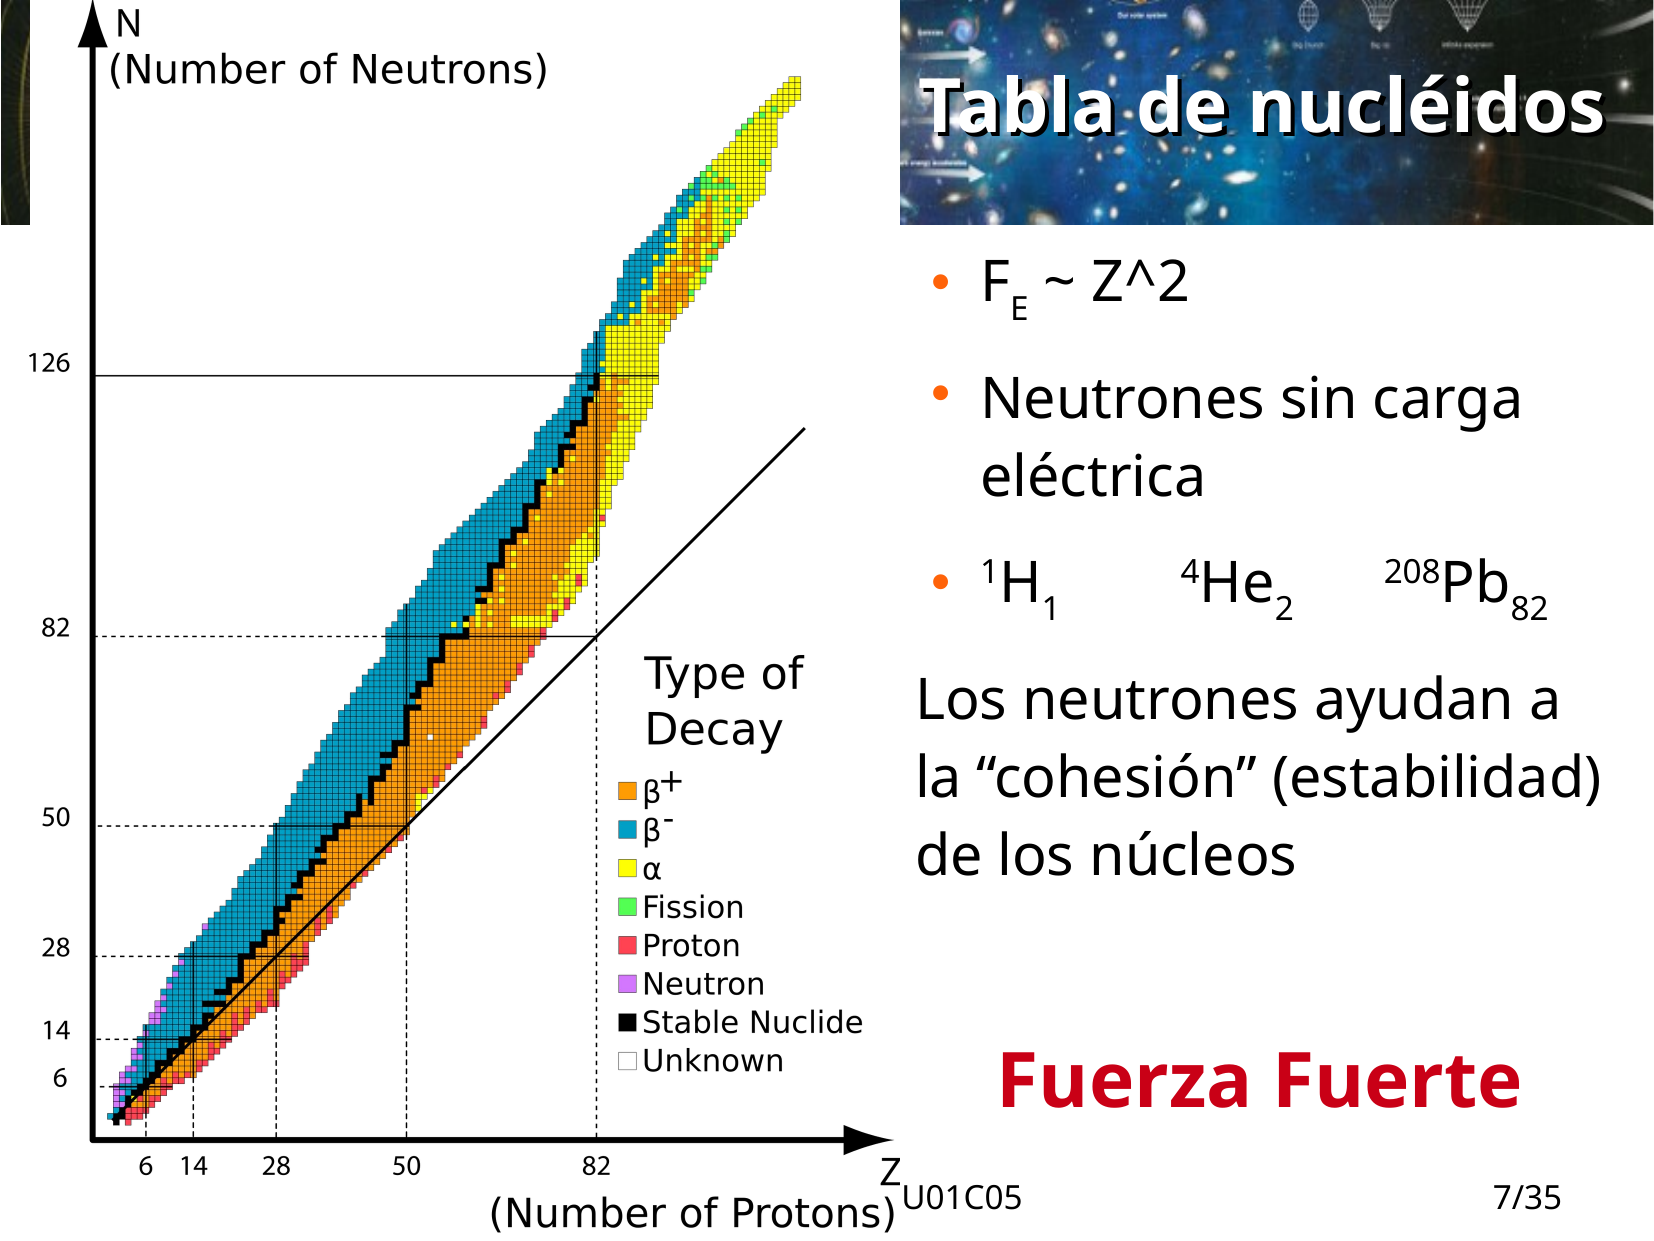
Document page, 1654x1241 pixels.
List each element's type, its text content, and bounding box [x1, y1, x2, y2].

title Tabla de nucléidos [46, 15, 1607, 191]
picture [617, 313, 624, 320]
list FE ~ Z^2 Neutrones sin carga eléctrica 1H1 4He2 208Pb82 Los neutrones ayudan a la “cohesión” (estabilidad) de los núcleos Fuerza Fuerte [915, 240, 1606, 1156]
picture [640, 278, 647, 286]
picture [1, 0, 1654, 1241]
picture [664, 230, 671, 237]
picture [629, 301, 635, 308]
